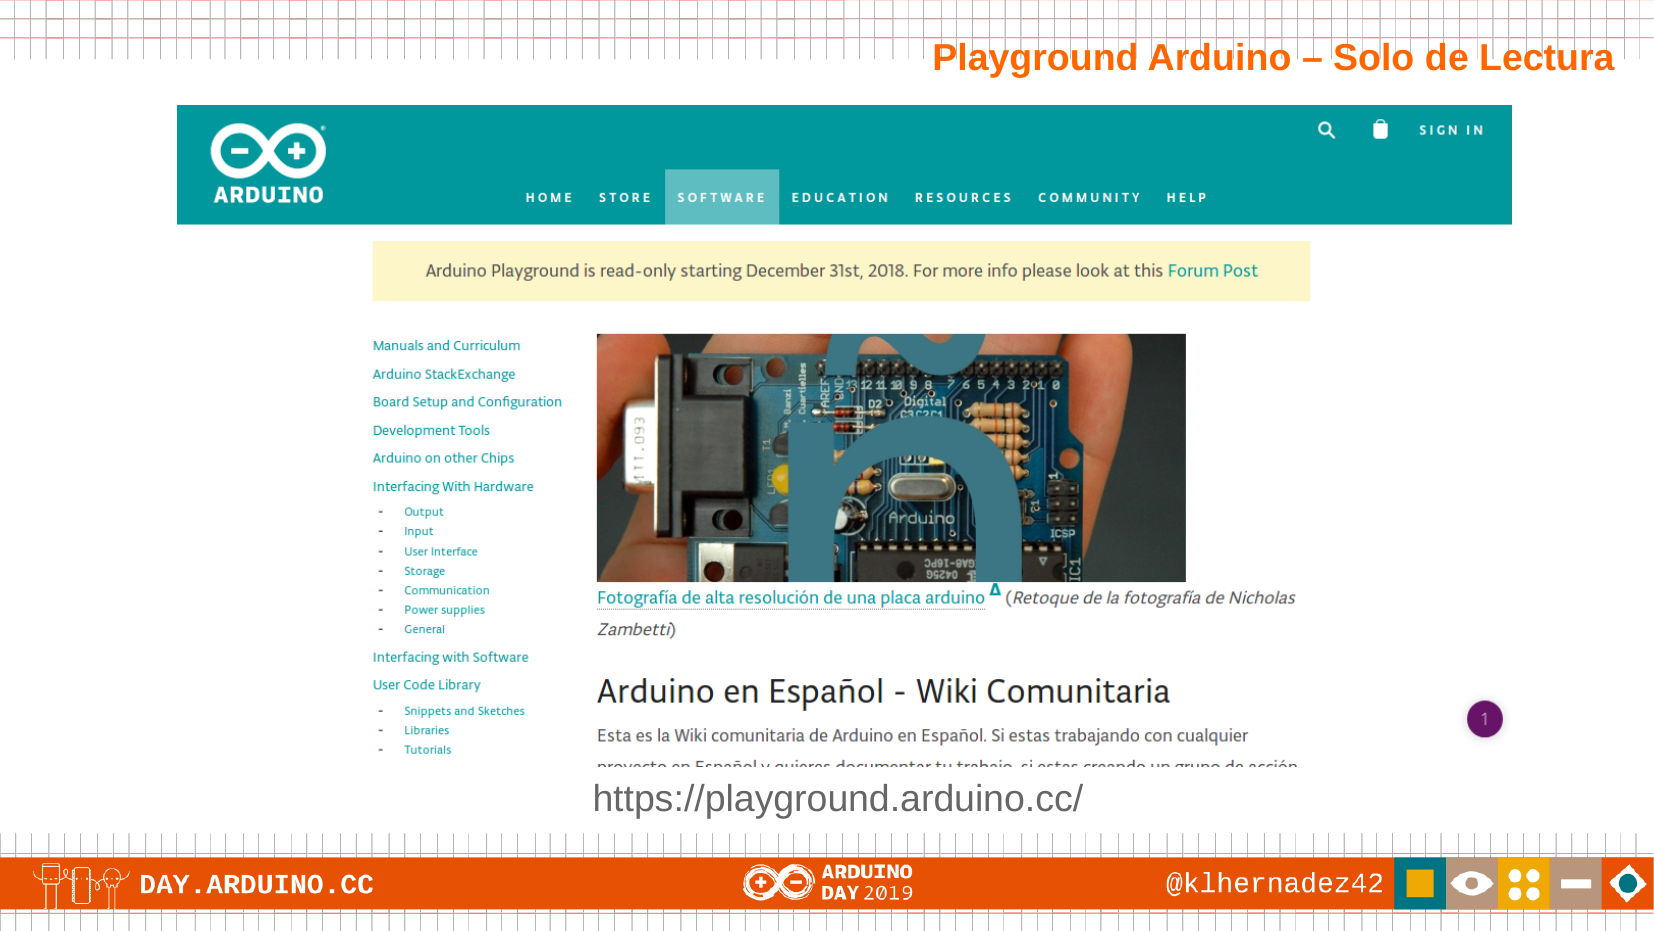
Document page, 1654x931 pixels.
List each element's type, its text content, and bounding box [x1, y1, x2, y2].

text_box Playground Arduino – Solo de Lectura [377, 29, 1630, 101]
text_box https://playground.arduino.cc/ [577, 769, 1099, 827]
picture [0, 0, 1654, 931]
